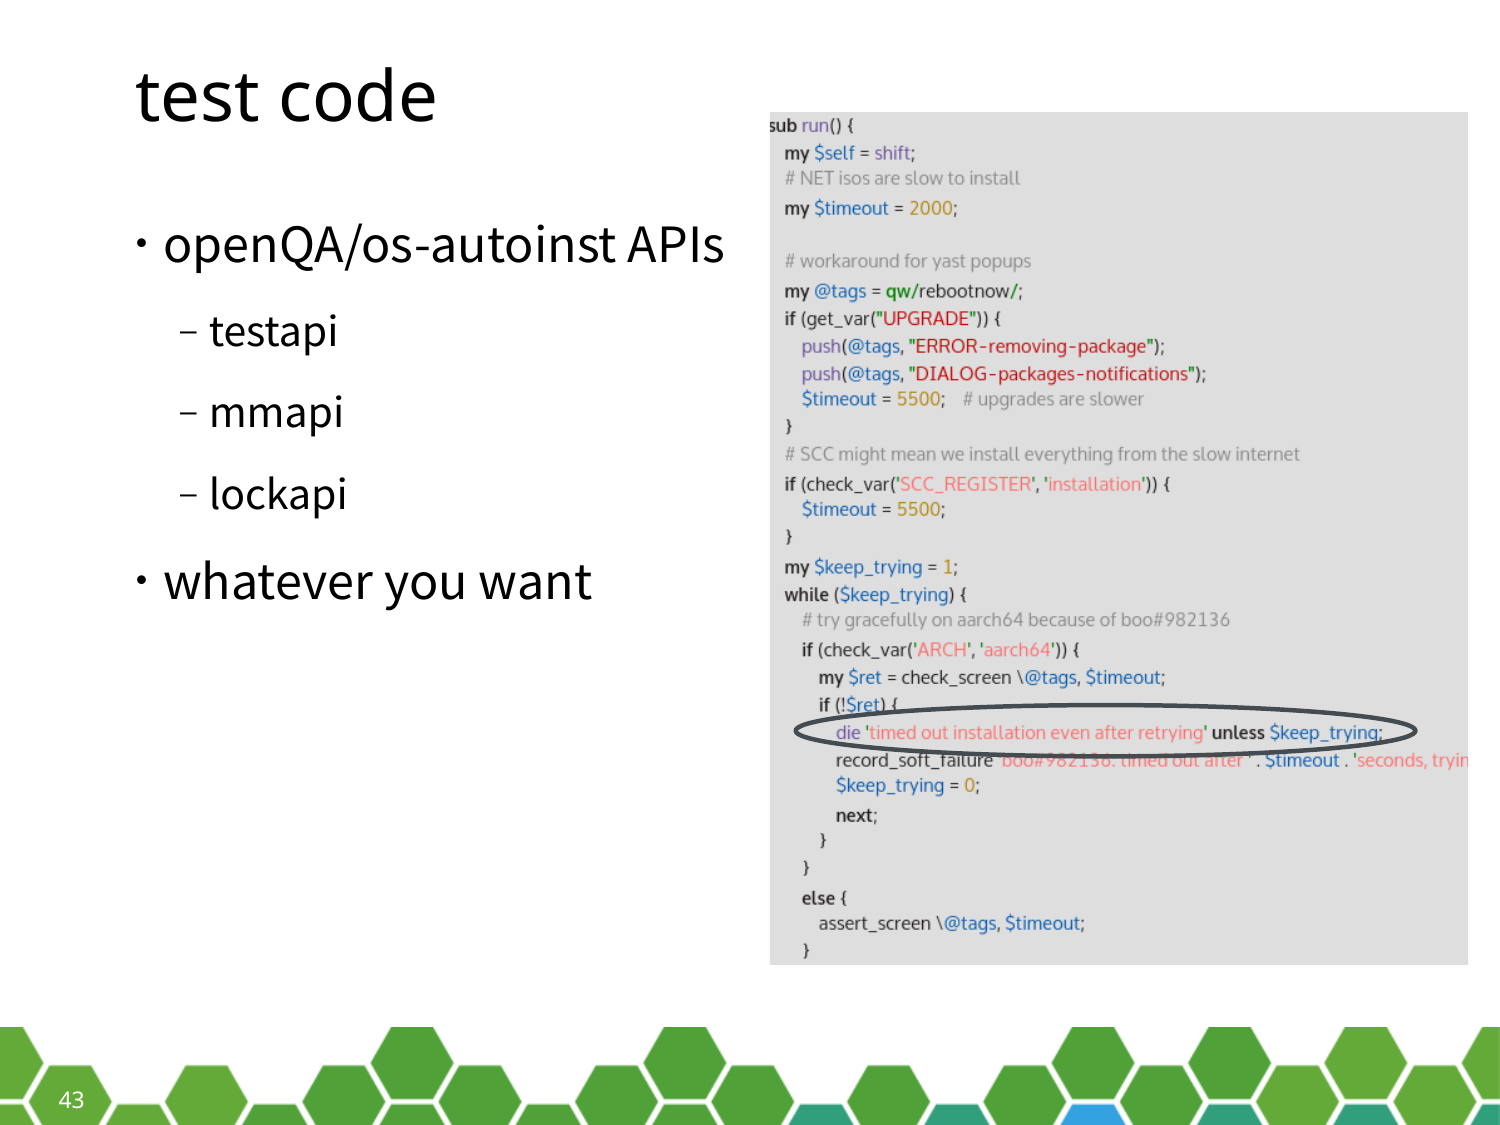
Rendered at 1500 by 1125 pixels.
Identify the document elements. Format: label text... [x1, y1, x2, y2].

list openQA/os-autoinst APIs testapi mmapi lockapi whatever you want [135, 208, 769, 862]
text_box [795, 705, 1416, 757]
picture [769, 112, 1469, 965]
title test code [135, 12, 1372, 175]
picture [0, 1027, 1500, 1125]
